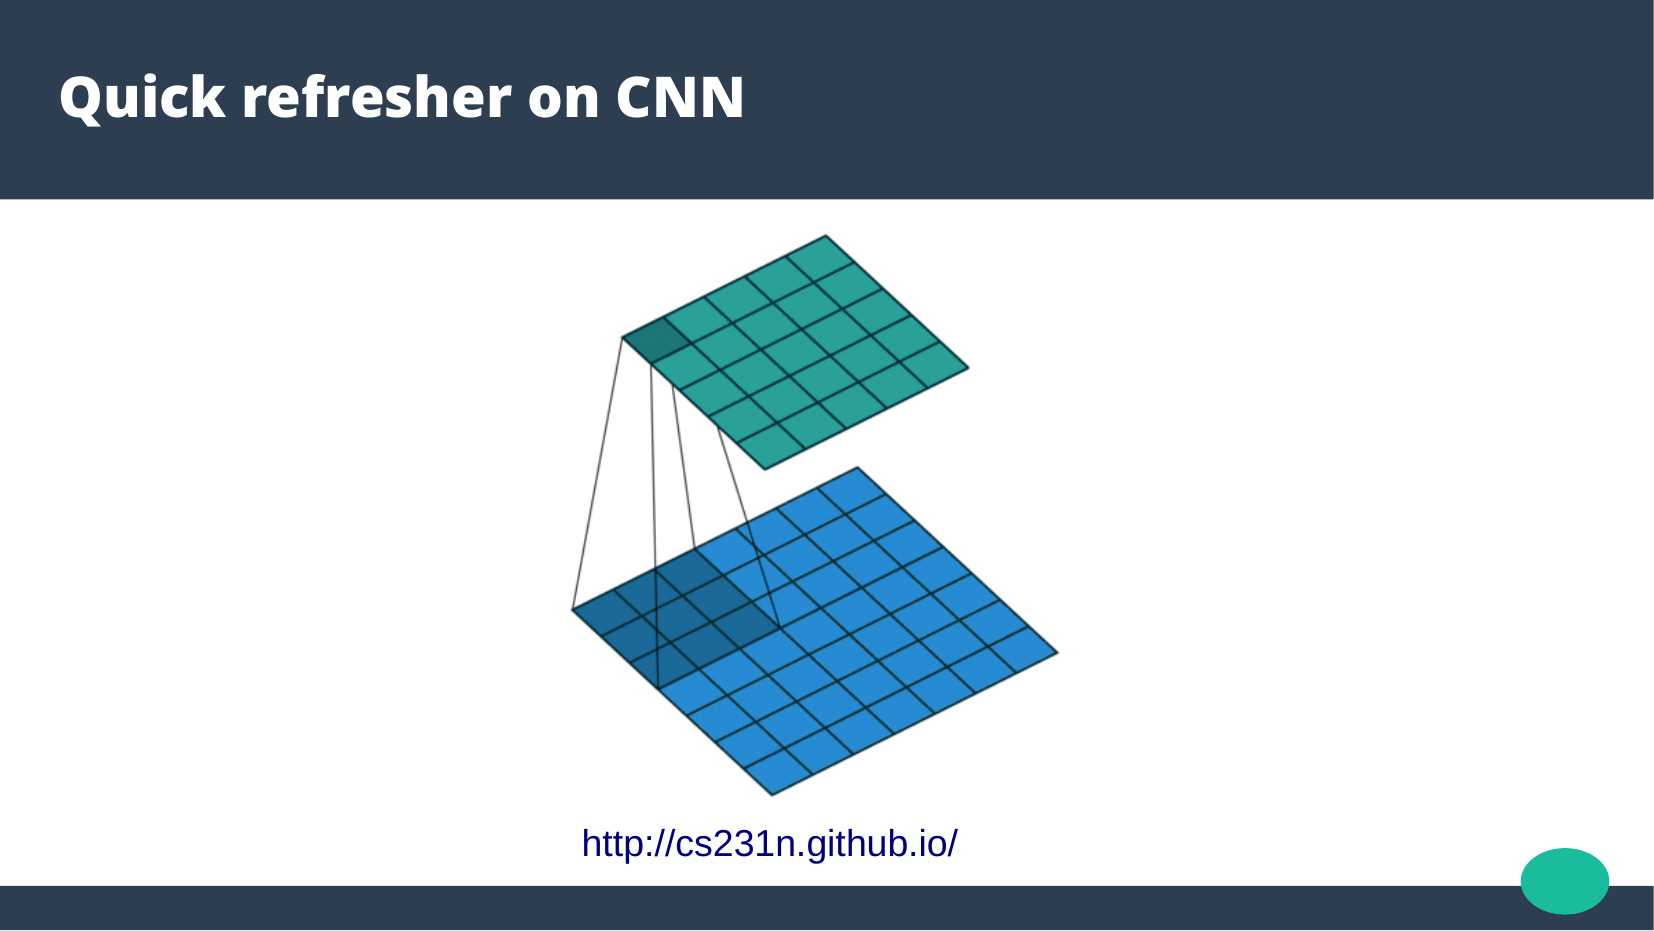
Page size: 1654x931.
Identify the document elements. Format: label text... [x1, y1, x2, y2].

title Quick refresher on CNN [59, 37, 1595, 155]
text_box http://cs231n.github.io/ [566, 814, 1035, 885]
picture [543, 206, 1087, 825]
